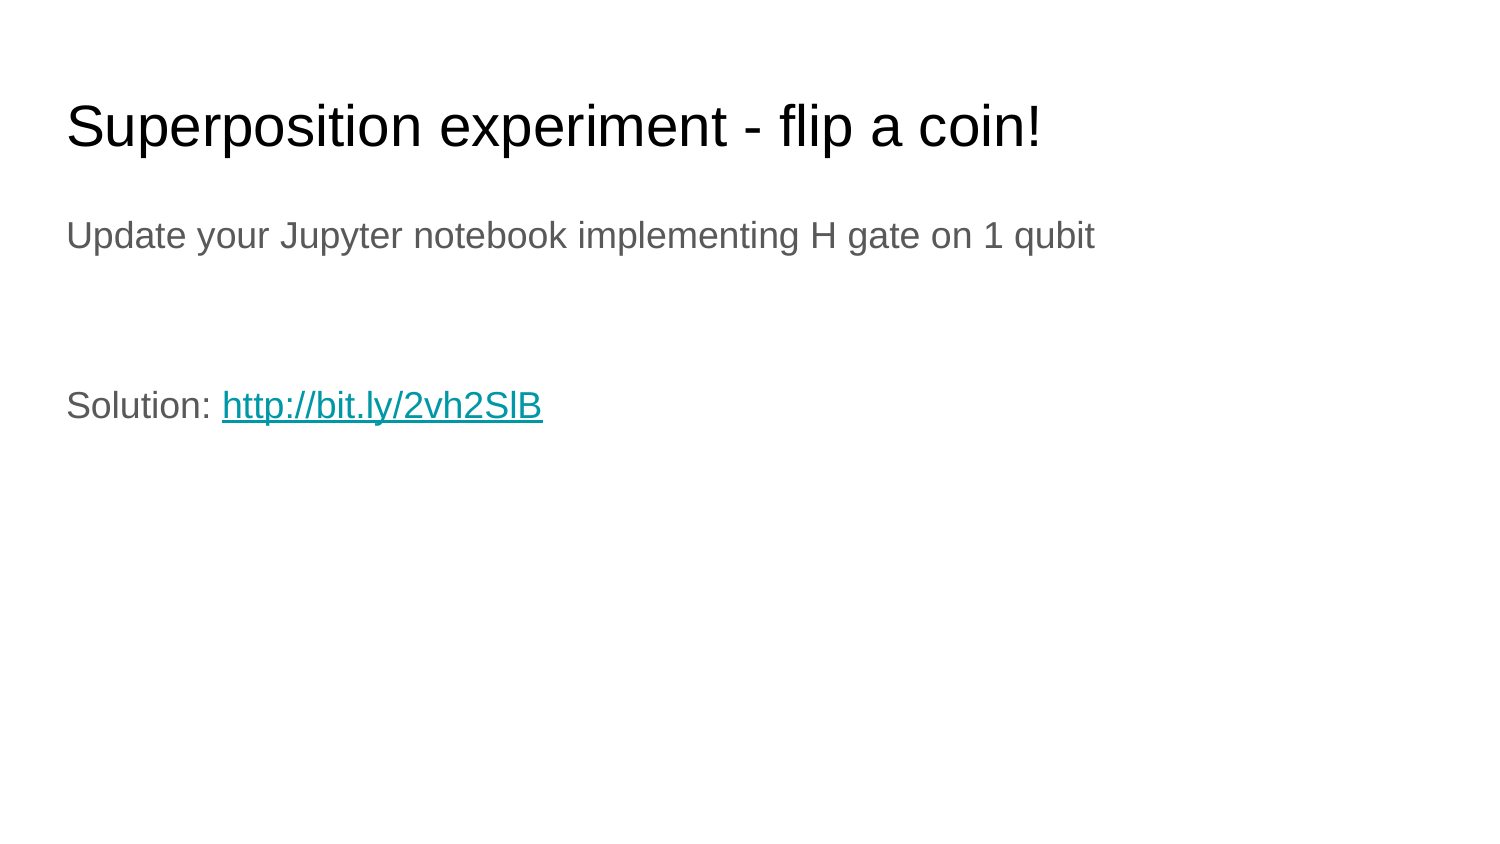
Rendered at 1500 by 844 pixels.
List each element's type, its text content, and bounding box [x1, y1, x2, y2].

title Superposition experiment - flip a coin! [51, 72, 1449, 167]
list Update your Jupyter notebook implementing H gate on 1 qubit Solution: http://bit.ly/2vh2SlB [51, 189, 1449, 750]
